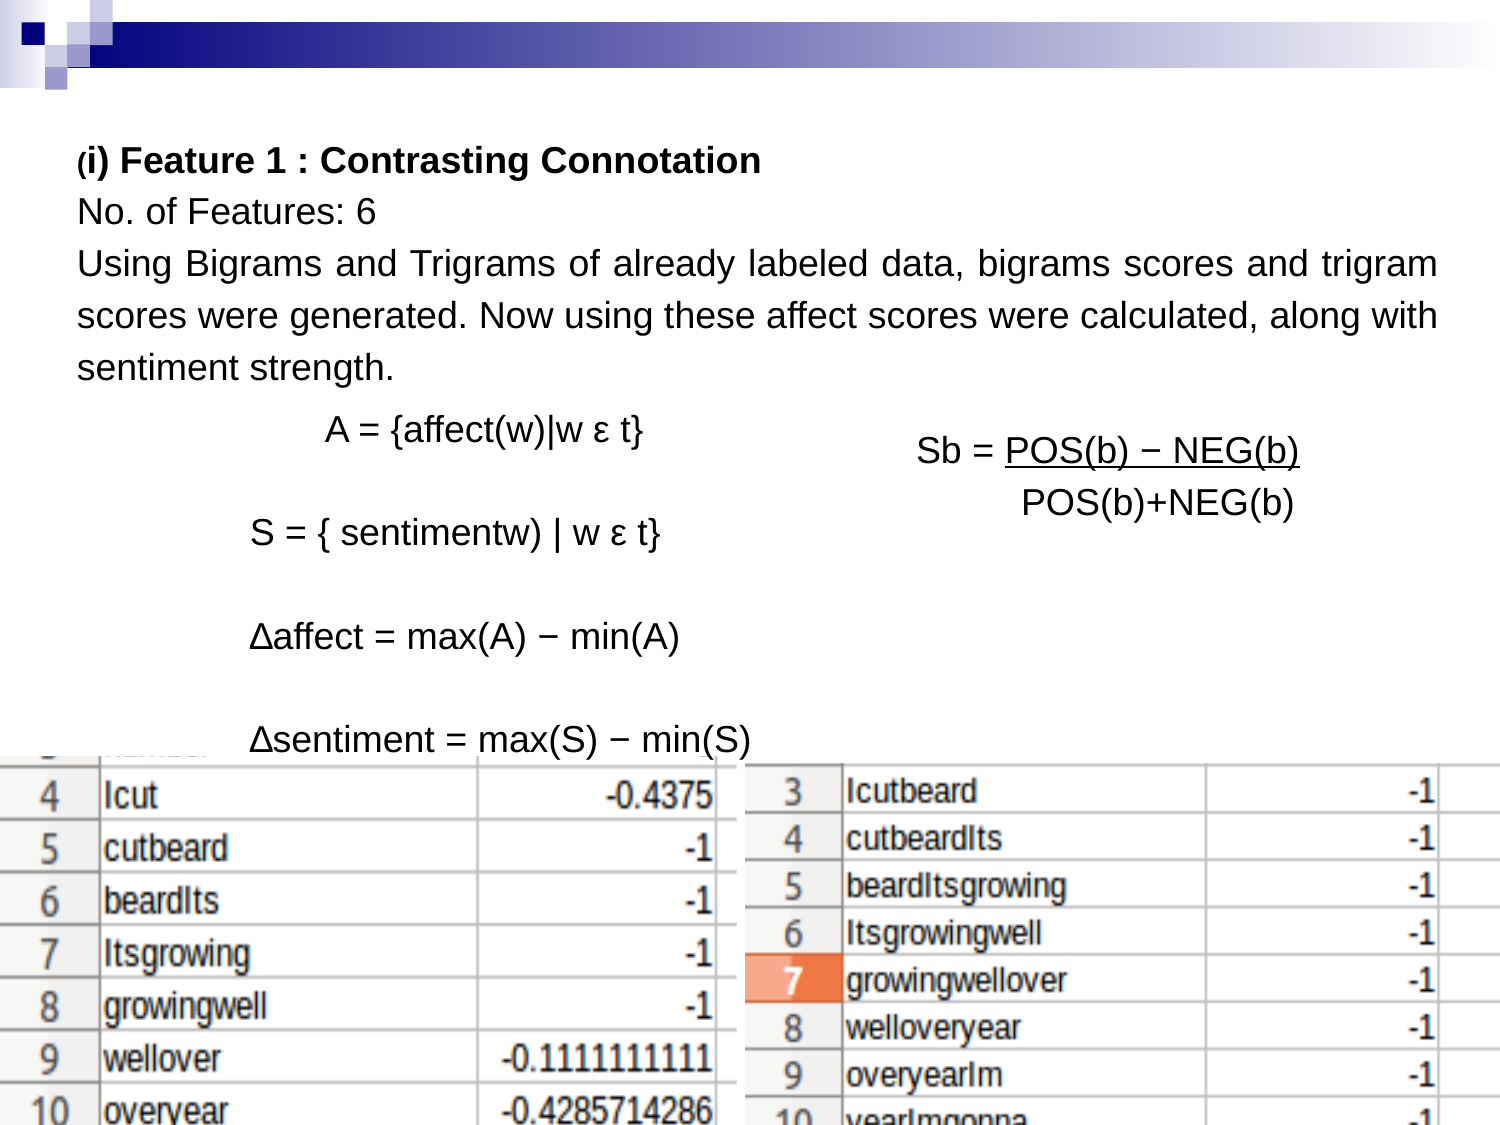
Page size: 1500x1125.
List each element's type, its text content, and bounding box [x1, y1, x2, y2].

text_box A = {affect(w)|w ε t} S = { sentimentw) | w ε t} ∆affect = max(A) − min(A) ∆sentiment = max(S) − min(S) [84, 382, 804, 800]
text_box Sb = POS(b) − NEG(b) POS(b)+NEG(b) [901, 404, 1358, 725]
text_box (i) Feature 1 : Contrasting Connotation No. of Features: 6 Using Bigrams and Trigrams of already labeled data, bigrams scores and trigram scores were generated. Now using these affect scores were calculated, along with sentiment strength. [61, 113, 1454, 403]
picture [745, 763, 1500, 1125]
picture [0, 756, 737, 1125]
